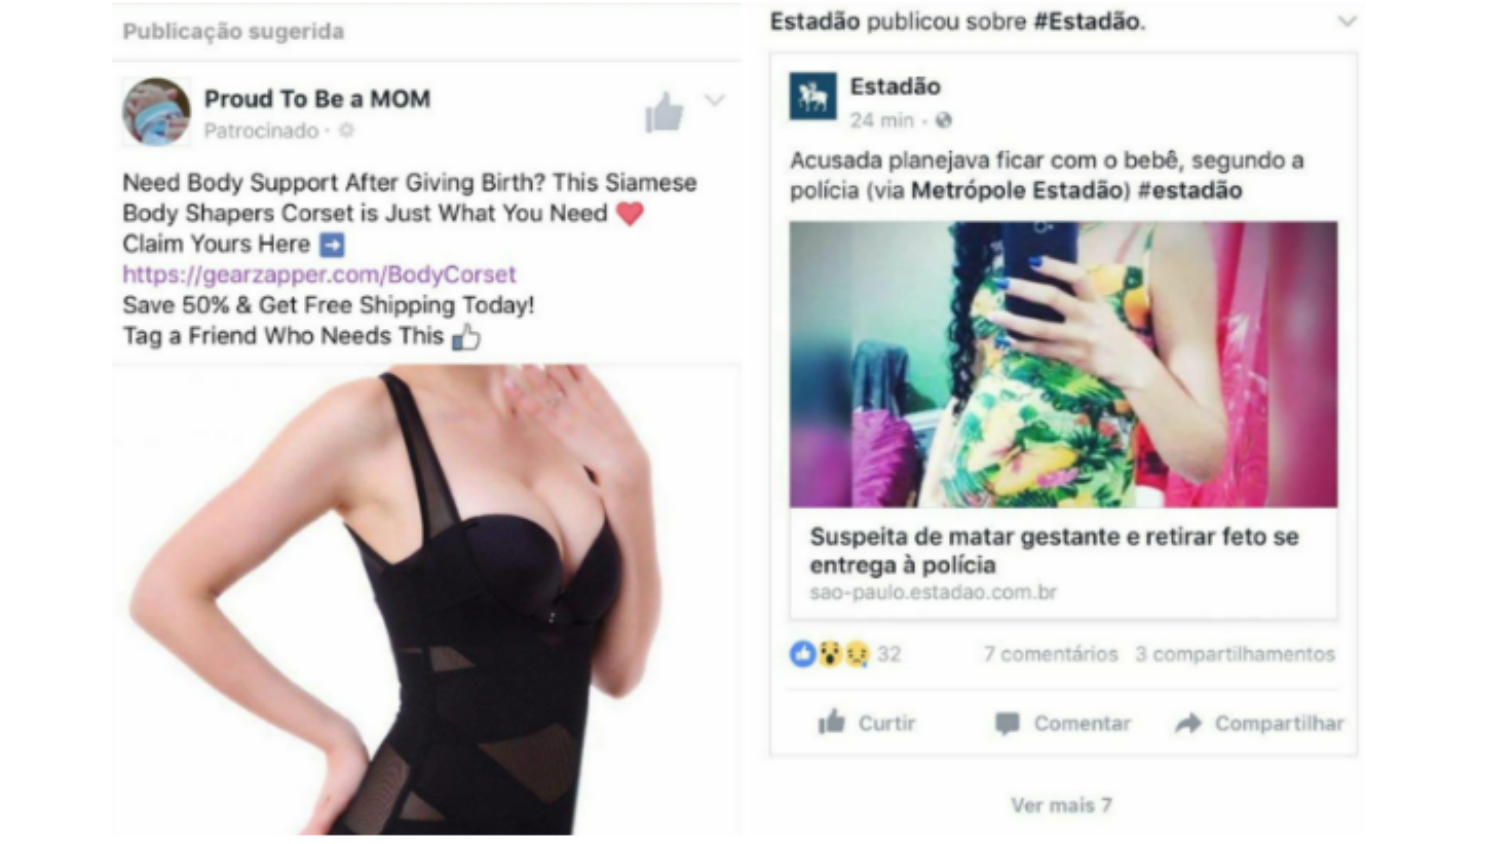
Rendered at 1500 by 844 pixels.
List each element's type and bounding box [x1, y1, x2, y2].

picture [112, 0, 1365, 844]
